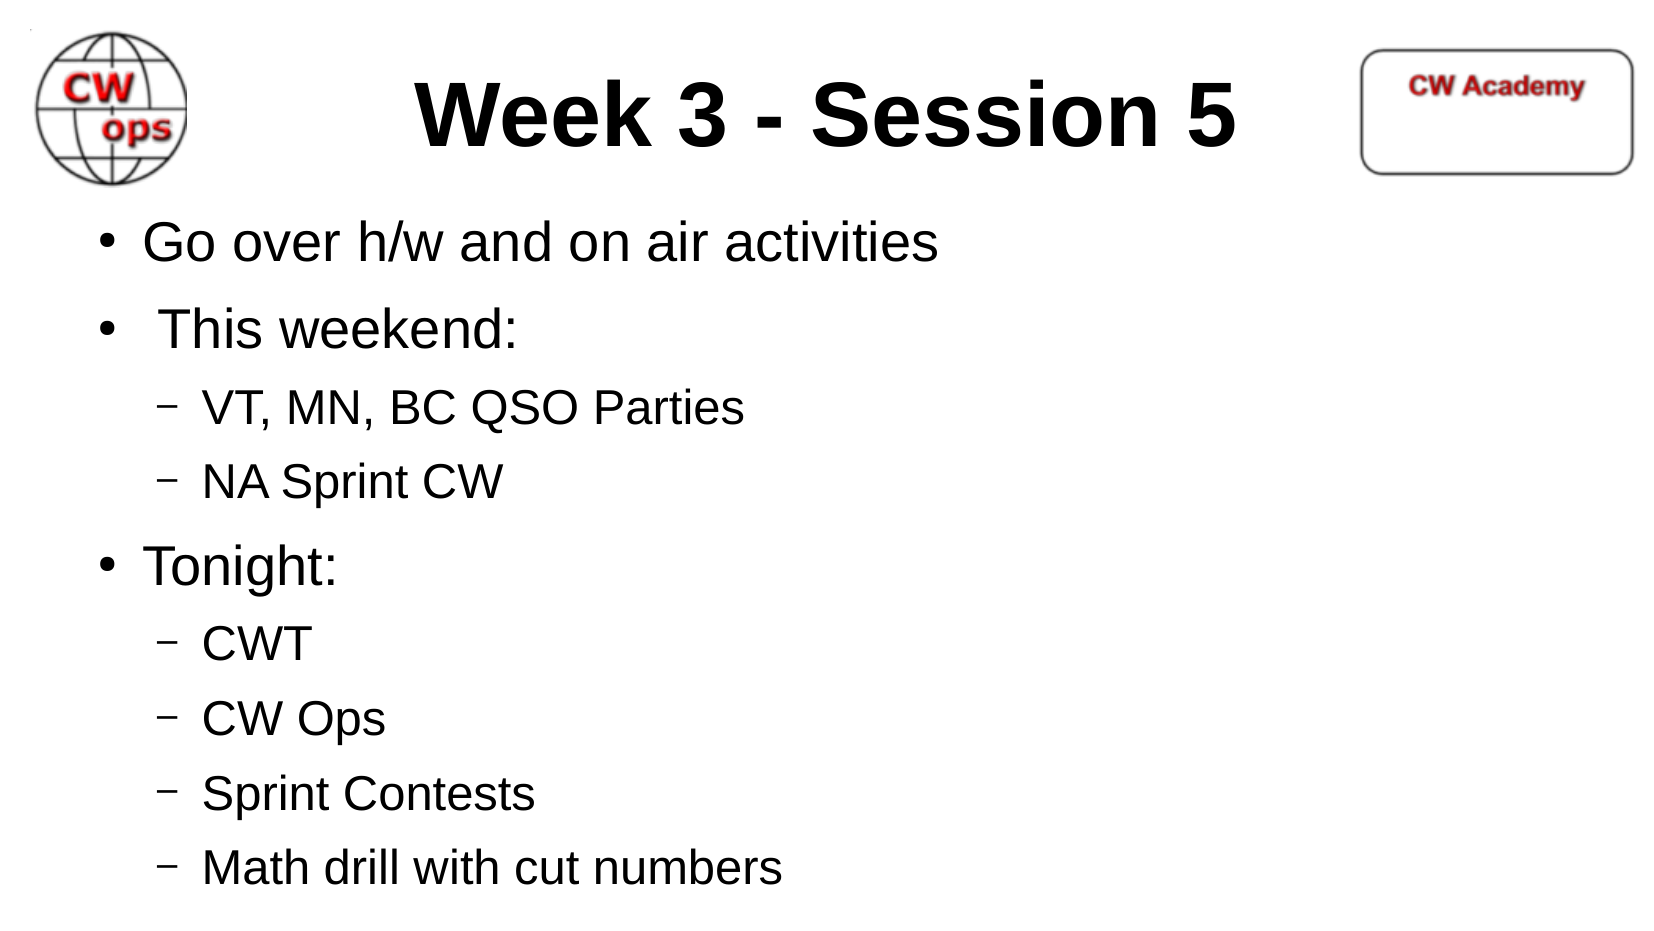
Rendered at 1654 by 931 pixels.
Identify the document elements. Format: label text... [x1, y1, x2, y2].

picture [30, 29, 187, 194]
title Week 3 - Session 5 [82, 37, 1571, 193]
list Go over h/w and on air activities This weekend: VT, MN, BC QSO Parties NA Sprint CW Tonight: CWT CW Ops Sprint Contests Math drill with cut numbers [82, 210, 1571, 901]
picture [1571, 37, 1640, 186]
